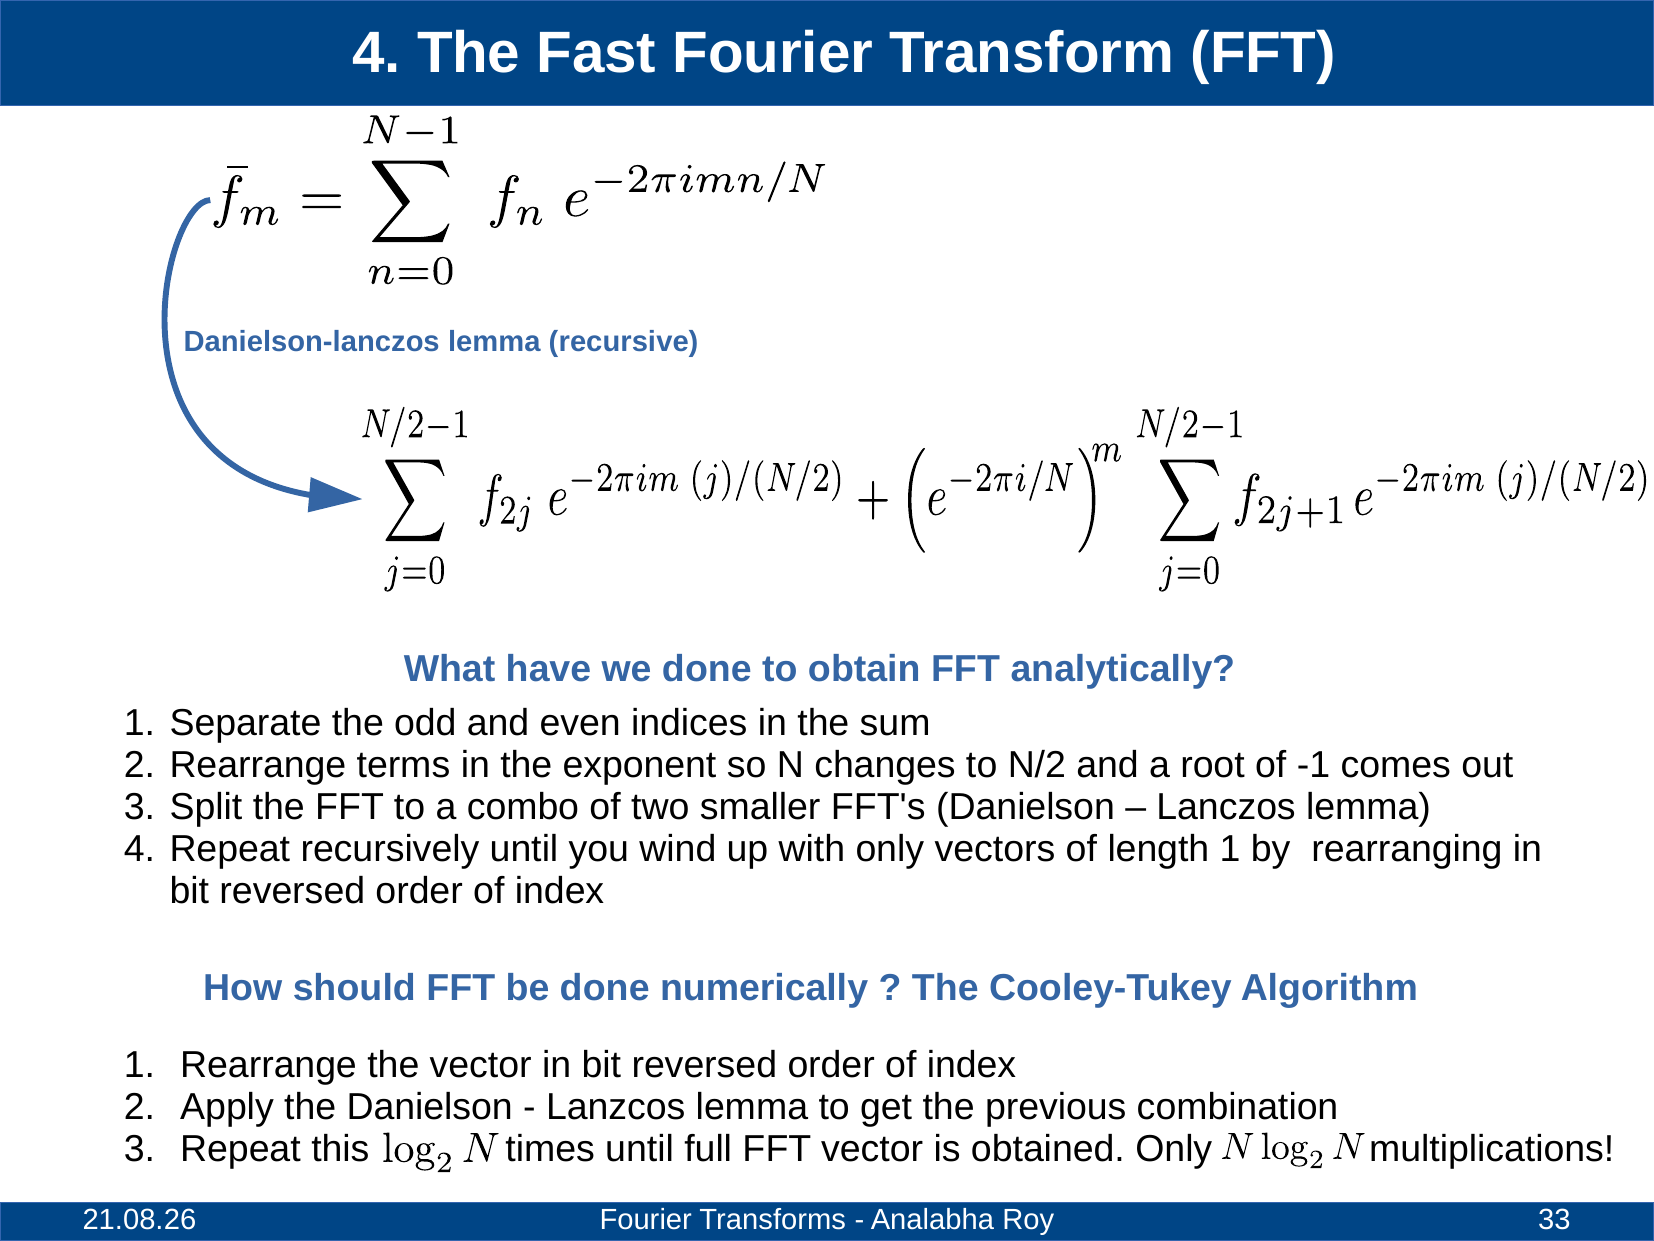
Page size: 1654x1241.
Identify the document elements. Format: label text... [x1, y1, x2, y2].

text_box [858, 480, 888, 520]
text_box [1527, 460, 1536, 502]
text_box [1637, 460, 1647, 502]
text_box [1092, 443, 1121, 462]
text_box How should FFT be done numerically ? The Cooley-Tukey Algorithm [188, 959, 1435, 1016]
text_box Danielson-lanczos lemma (recursive) [168, 316, 715, 365]
text_box [1455, 472, 1484, 492]
text_box [516, 505, 530, 532]
text_box [500, 496, 515, 524]
text_box [649, 472, 679, 492]
text_box [429, 556, 444, 585]
text_box [976, 463, 991, 491]
text_box [1509, 472, 1522, 500]
text_box [636, 472, 647, 492]
text_box [1136, 409, 1165, 438]
text_box [1230, 410, 1242, 438]
text_box [597, 463, 612, 491]
text_box [1158, 565, 1172, 592]
text_box [1541, 460, 1556, 502]
text_box [1015, 472, 1026, 492]
text_box Rearrange the vector in bit reversed order of index Apply the Danielson - Lanzcos lemma to get the previous combination Repeat this times until full FFT vector is obtained. Only multiplications! [108, 1036, 1654, 1178]
text_box [408, 410, 423, 438]
text_box [703, 472, 716, 500]
text_box [796, 460, 810, 502]
text_box [832, 460, 841, 502]
text_box [1561, 460, 1570, 502]
text_box [1602, 460, 1616, 502]
text_box [814, 463, 829, 491]
text_box [455, 410, 467, 438]
text_box [614, 473, 634, 492]
text_box [1078, 447, 1096, 553]
text_box [928, 488, 946, 516]
text_box [1403, 463, 1418, 491]
text_box [735, 460, 750, 502]
text_box Separate the odd and even indices in the sum Rearrange terms in the exponent so N changes to N/2 and a root of -1 comes out Split the FFT to a combo of two smaller FFT's (Danielson – Lanczos lemma) Repeat recursively until you wind up with only vectors of length 1 by rearranging in bit reversed order of index [108, 693, 1561, 919]
text_box [1442, 472, 1453, 492]
text_box [755, 460, 764, 502]
text_box [479, 473, 502, 527]
text_box [1045, 463, 1074, 491]
text_box [385, 459, 445, 542]
text_box [1420, 473, 1440, 492]
text_box [1231, 473, 1346, 532]
title 4. The Fast Fourier Transform (FFT) [0, 0, 1654, 106]
text_box [993, 473, 1013, 492]
text_box [1165, 406, 1180, 448]
text_box [1204, 556, 1219, 585]
text_box [384, 565, 397, 592]
text_box [1220, 1132, 1366, 1169]
text_box [391, 406, 405, 448]
text_box [1498, 460, 1507, 502]
text_box [1183, 410, 1198, 438]
text_box [1029, 460, 1043, 502]
text_box [693, 460, 702, 502]
text_box [1573, 463, 1602, 491]
text_box [381, 1132, 500, 1173]
text_box [767, 463, 796, 491]
text_box [1620, 463, 1634, 491]
text_box What have we done to obtain FFT analytically? [389, 640, 1252, 698]
text_box [549, 488, 567, 516]
text_box [362, 409, 390, 438]
text_box [1355, 488, 1373, 516]
text_box [721, 460, 731, 502]
text_box [908, 447, 926, 553]
text_box [1160, 459, 1220, 542]
text_box [210, 115, 828, 285]
